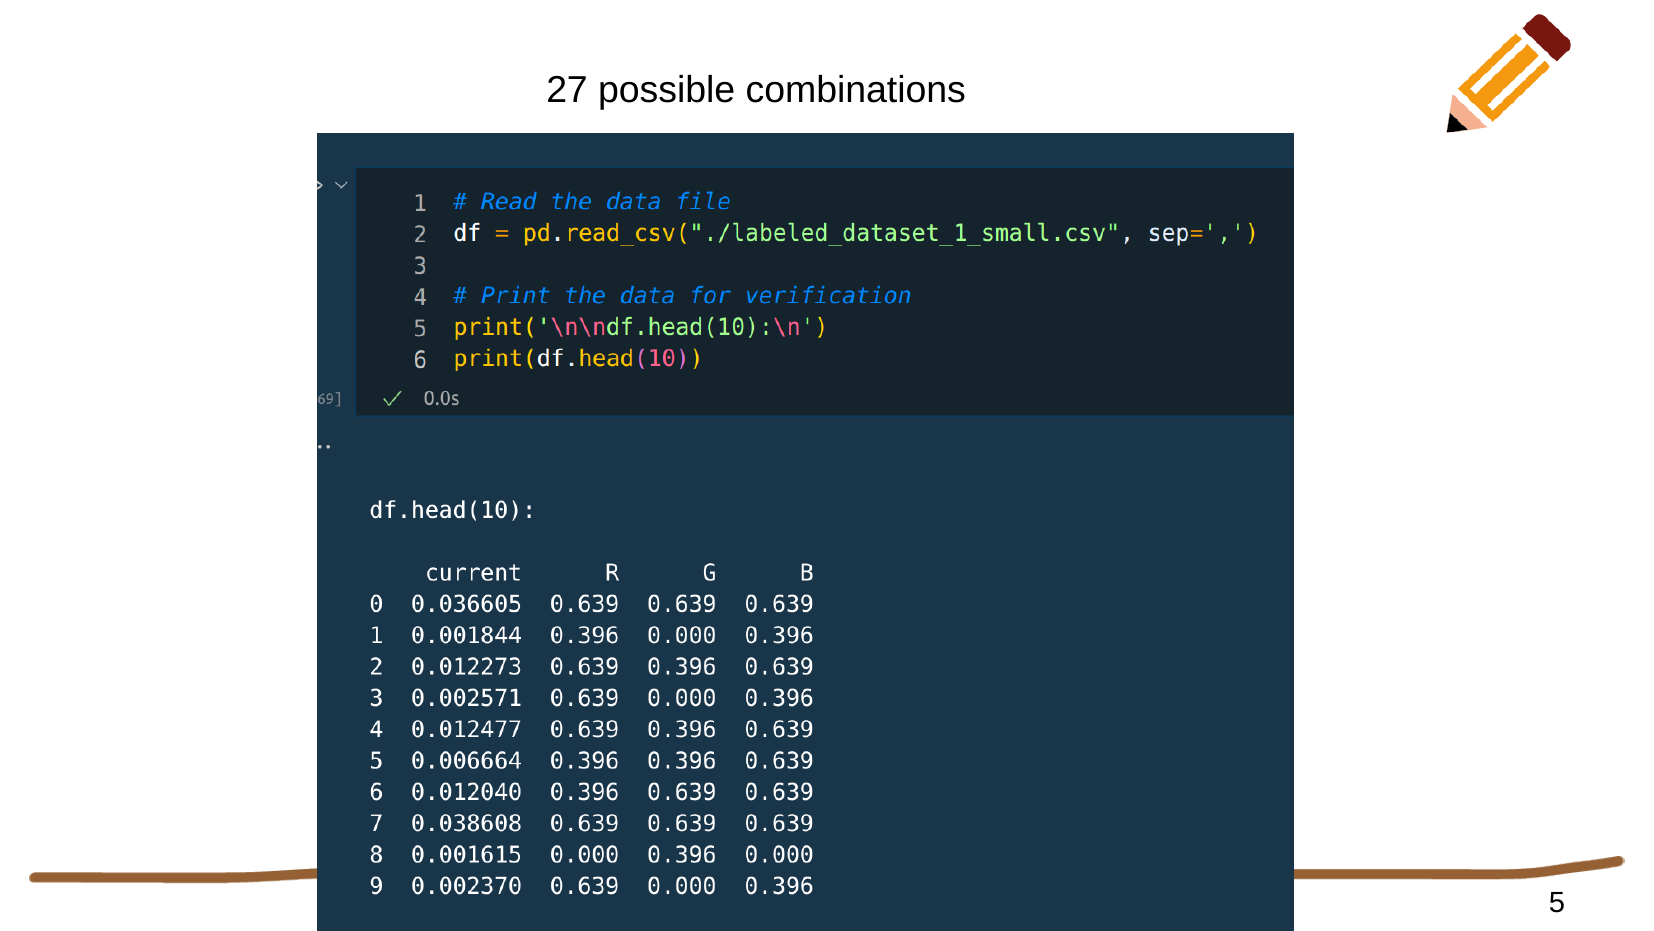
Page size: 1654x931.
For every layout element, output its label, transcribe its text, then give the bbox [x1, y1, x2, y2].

picture [1446, 14, 1571, 133]
picture [29, 133, 1625, 931]
text_box 27 possible combinations [531, 61, 981, 119]
